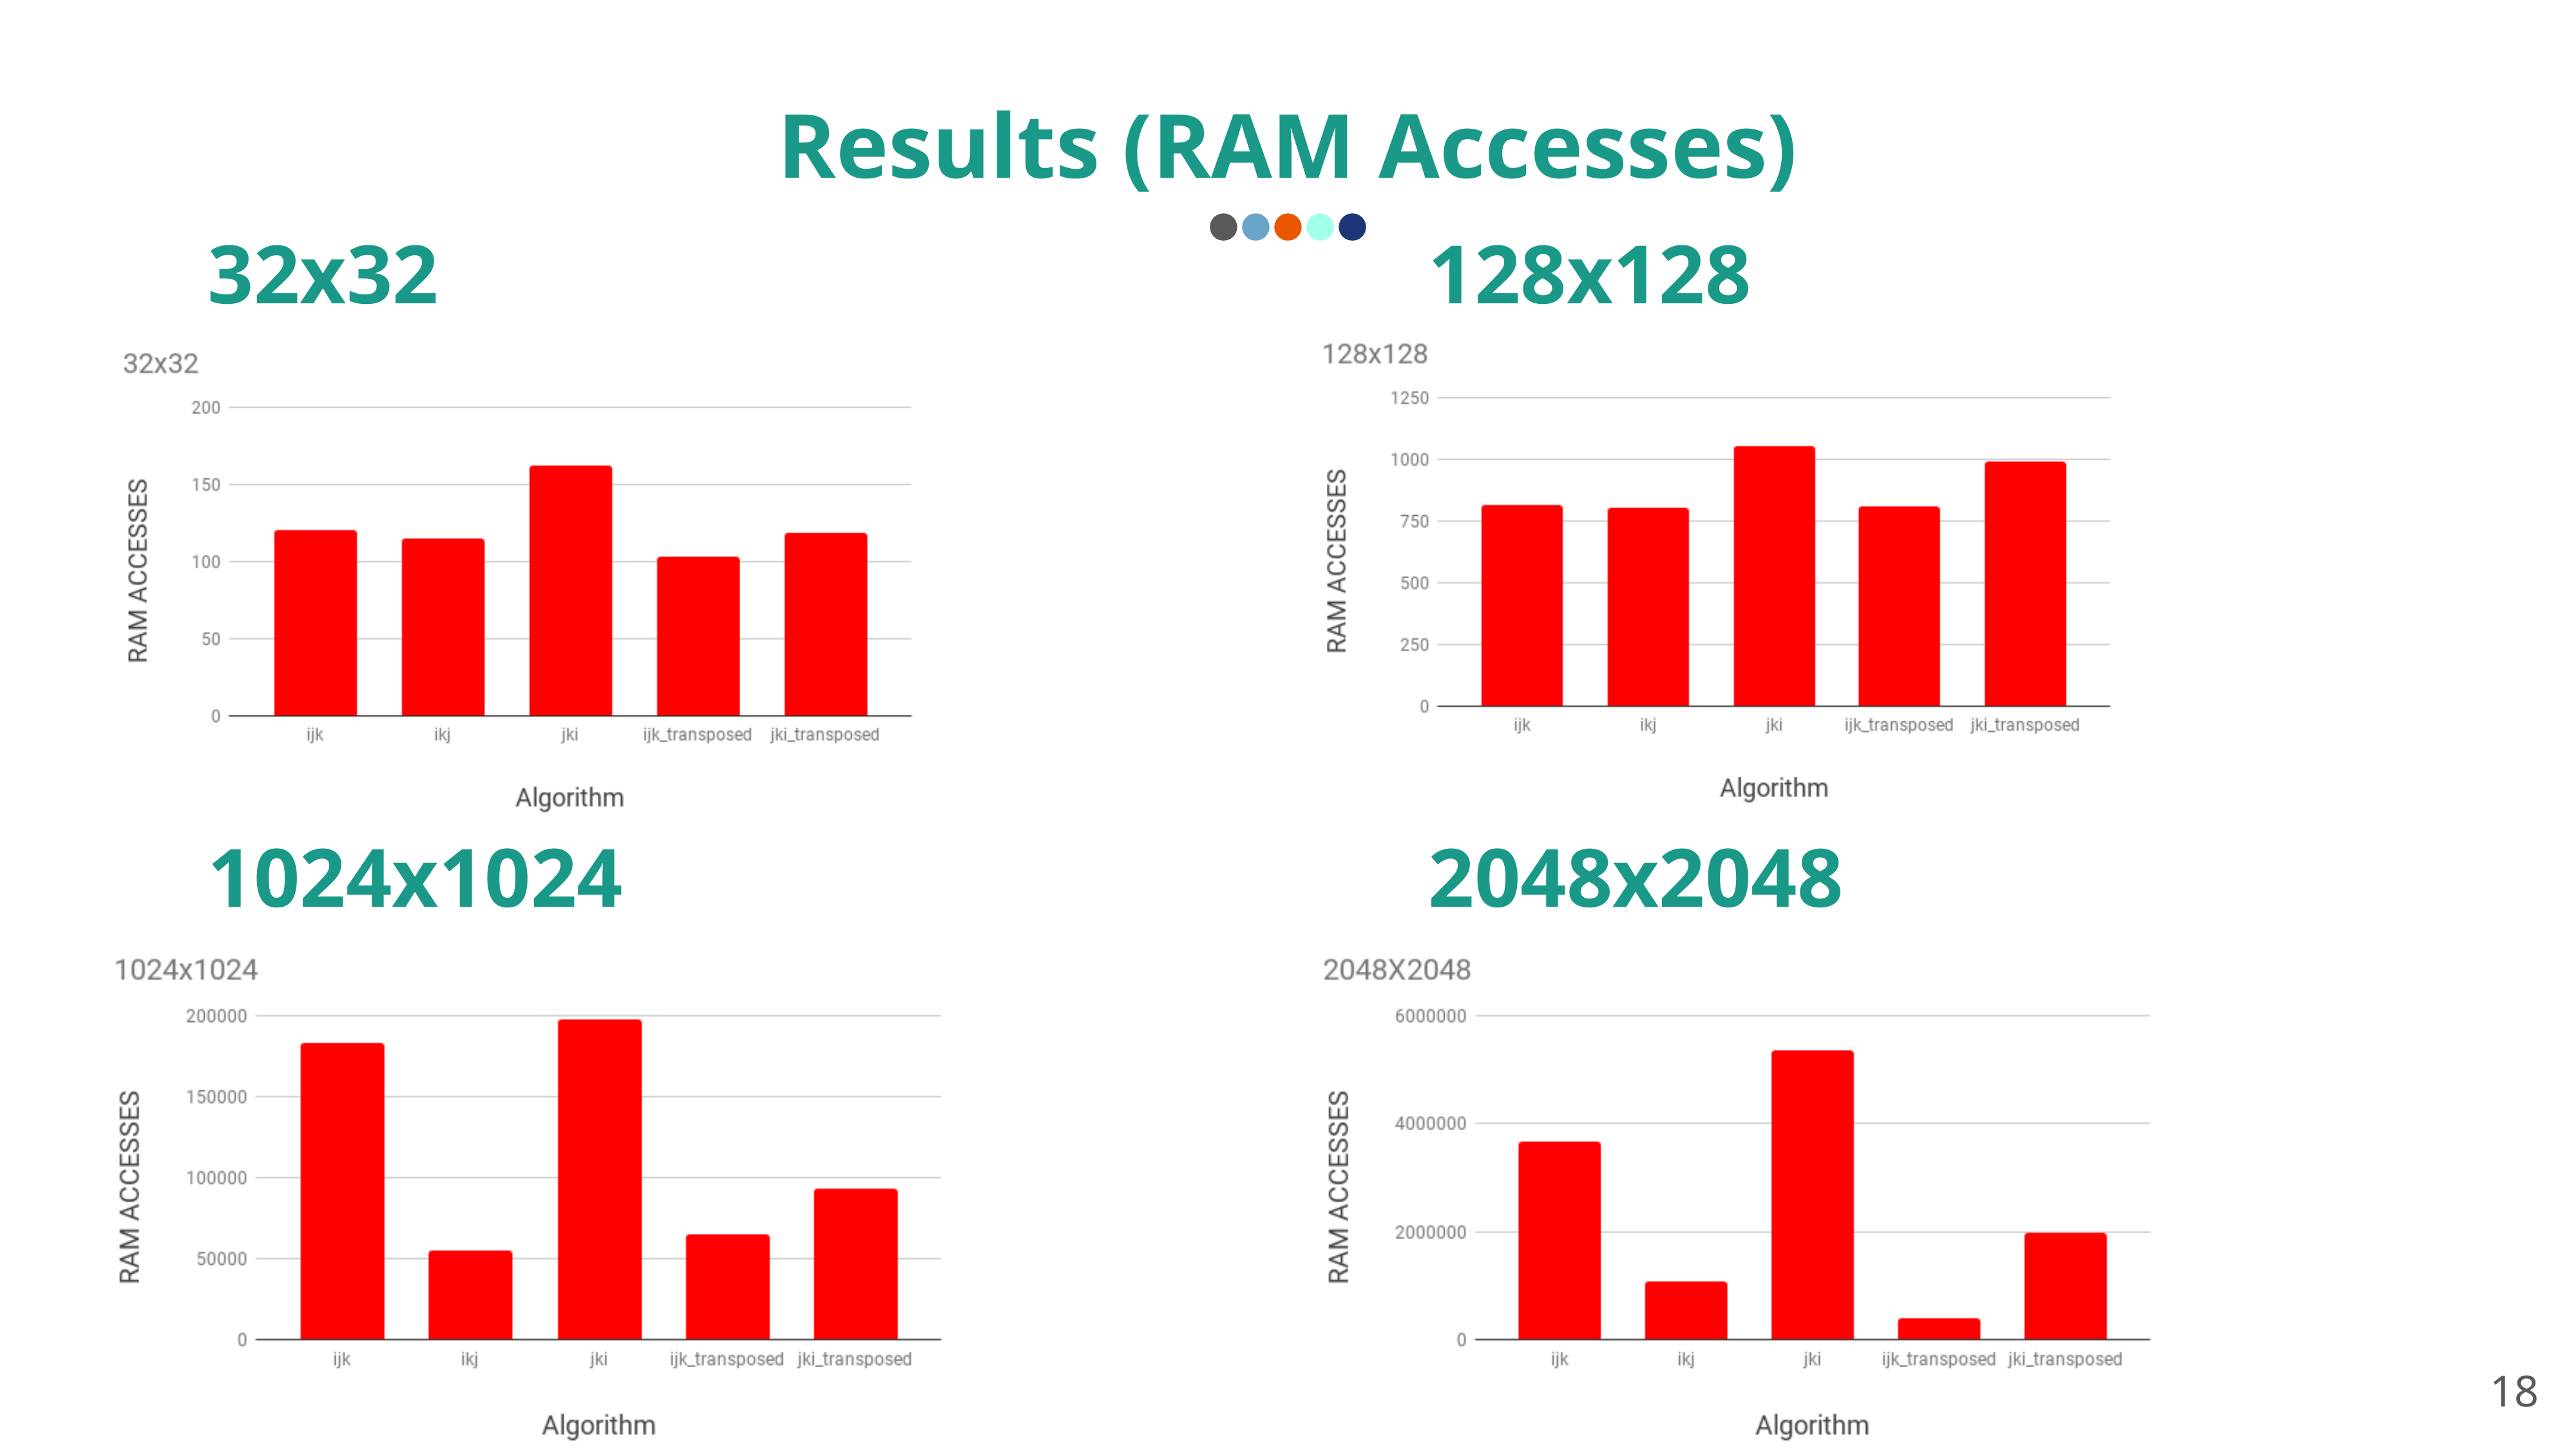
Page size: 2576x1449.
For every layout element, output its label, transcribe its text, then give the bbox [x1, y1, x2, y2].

slide_number <number> [2410, 1338, 2566, 1449]
text_box 2048x2048 [1418, 831, 1900, 924]
picture [1295, 310, 2137, 831]
text_box [1306, 213, 1334, 241]
text_box [1339, 213, 1366, 241]
picture [97, 320, 938, 840]
picture [1295, 924, 2178, 1449]
text_box [1210, 213, 1237, 241]
picture [86, 924, 969, 1449]
text_box [1274, 213, 1302, 241]
text_box 1024x1024 [198, 840, 679, 924]
text_box [1242, 213, 1270, 241]
text_box 32x32 [198, 213, 679, 320]
text_box Results (RAM Accesses) [622, 89, 1954, 197]
text_box 128x128 [1418, 213, 1900, 310]
